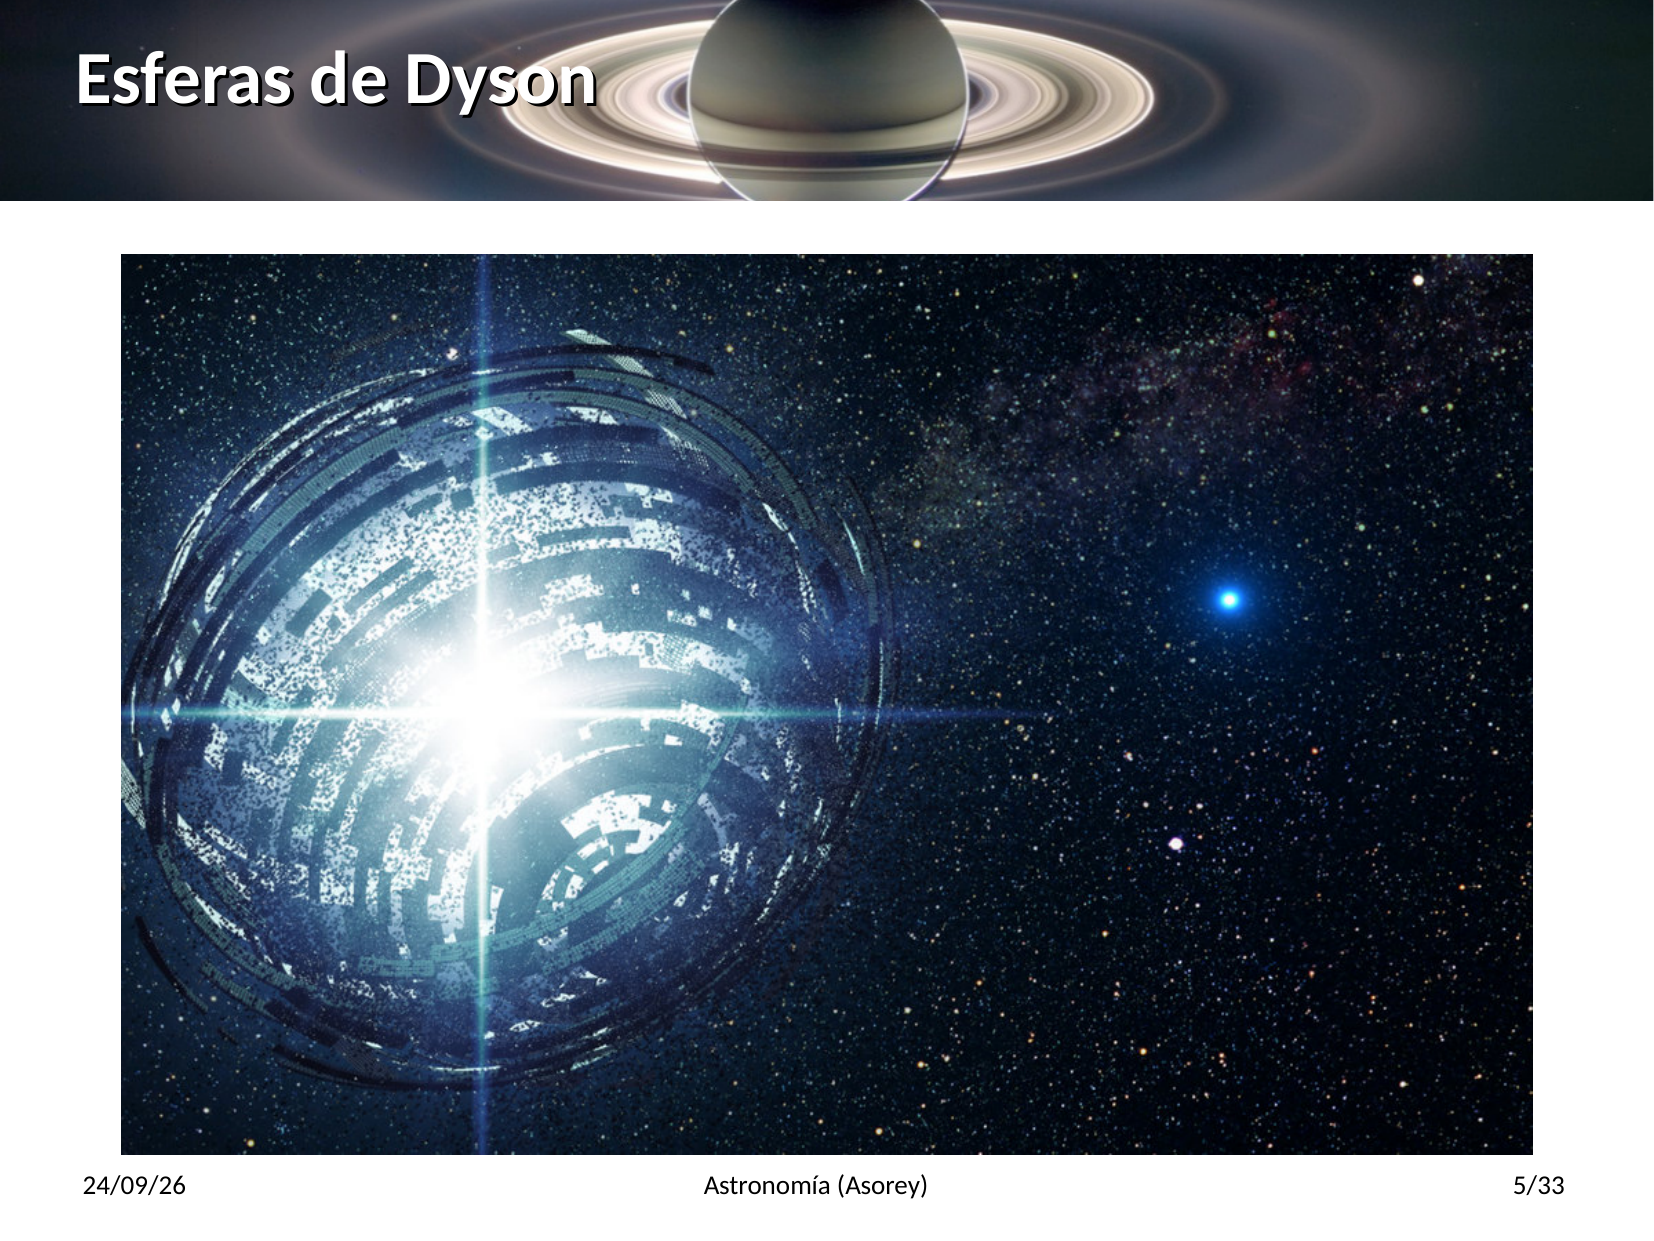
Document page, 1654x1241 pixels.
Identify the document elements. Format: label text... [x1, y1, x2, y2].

picture [0, 0, 1654, 201]
title Esferas de Dyson [75, 19, 1564, 151]
picture [121, 254, 1533, 1156]
